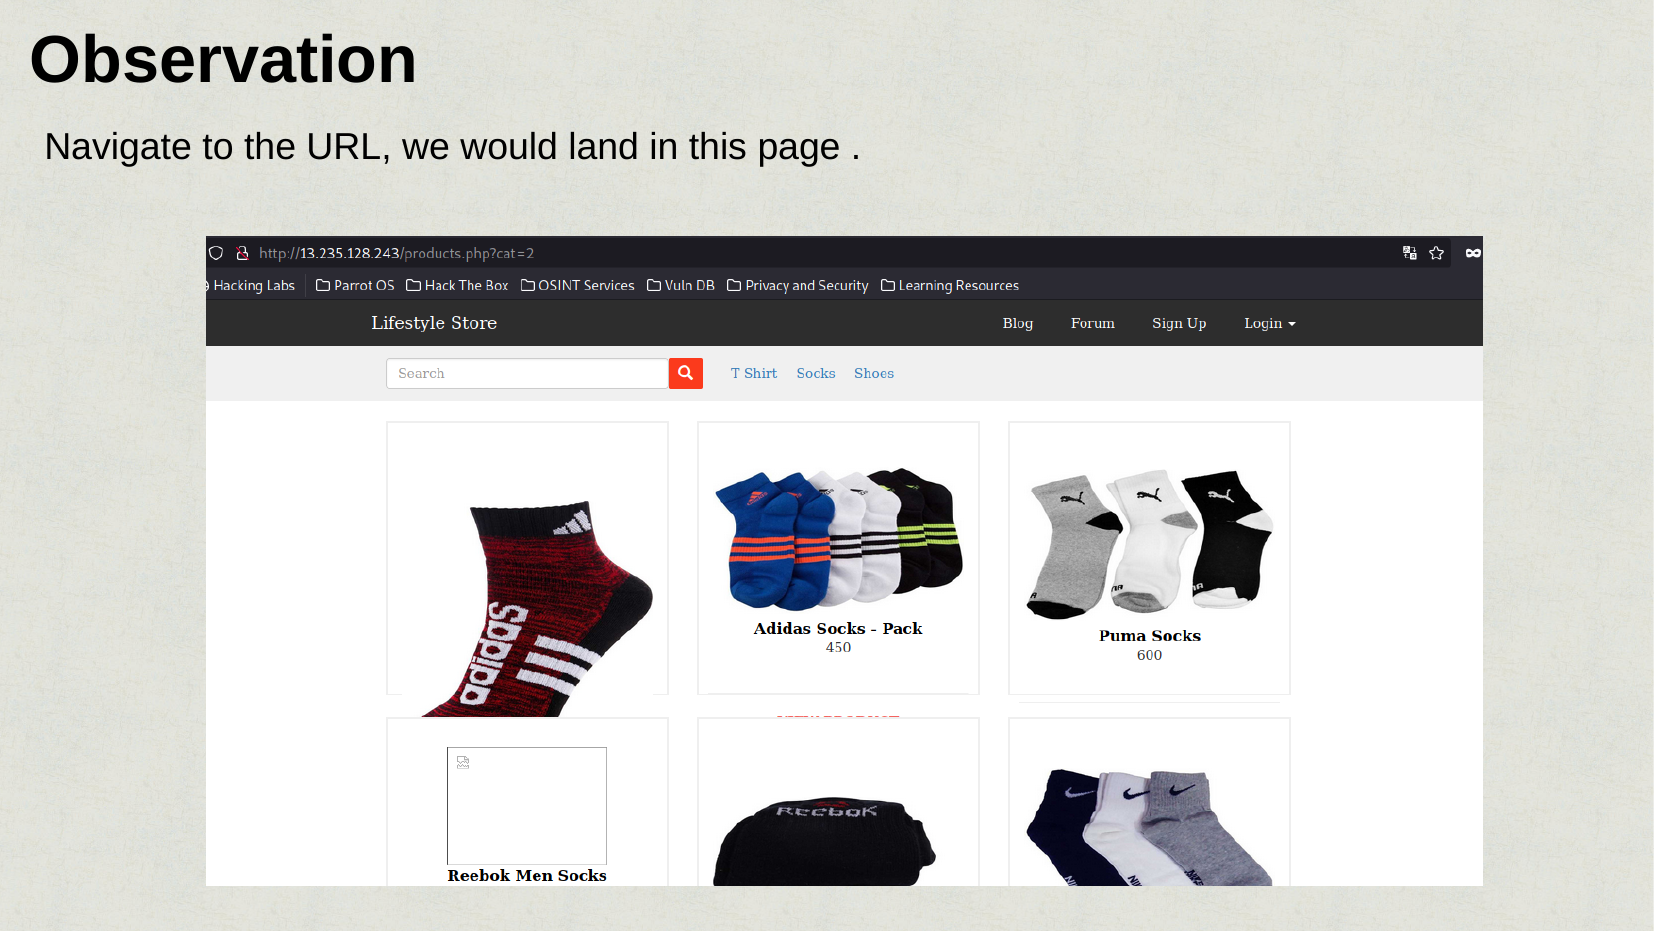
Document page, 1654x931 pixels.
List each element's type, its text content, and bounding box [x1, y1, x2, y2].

text_box Navigate to the URL, we would land in this page . [29, 118, 1506, 217]
title Observation [29, 0, 1518, 119]
picture [0, 0, 1654, 931]
